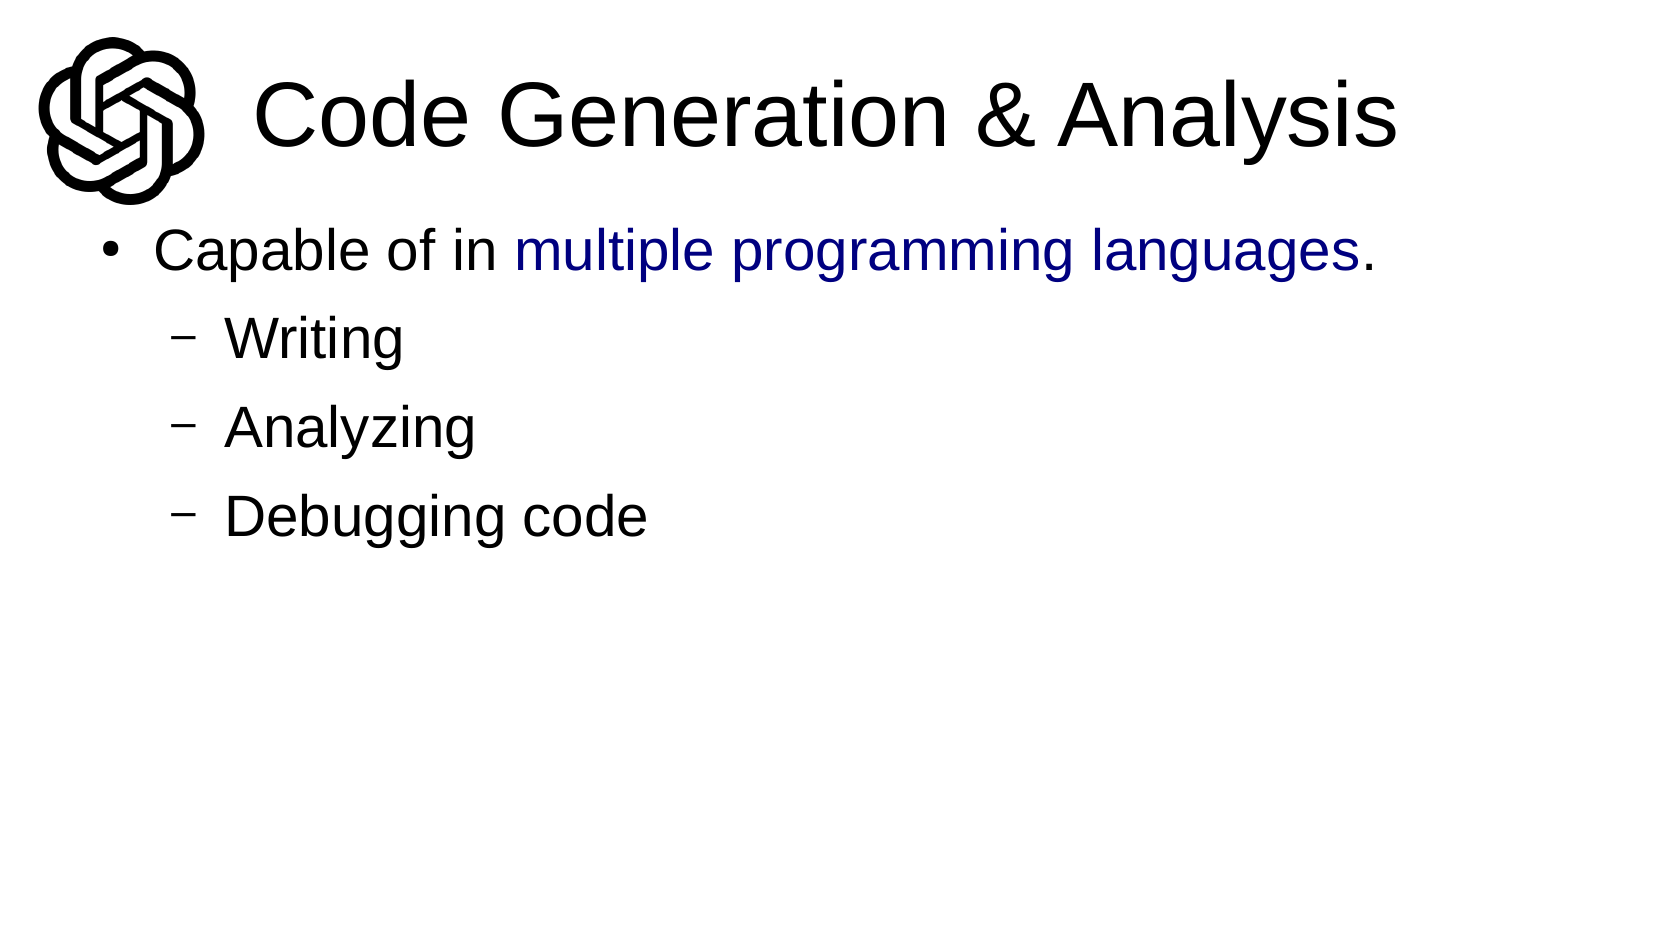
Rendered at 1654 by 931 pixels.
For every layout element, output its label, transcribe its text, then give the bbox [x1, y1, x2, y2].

title Code Generation & Analysis [207, 37, 1571, 193]
list Capable of in multiple programming languages. Writing Analyzing Debugging code [82, 217, 1571, 758]
picture [37, 37, 207, 205]
